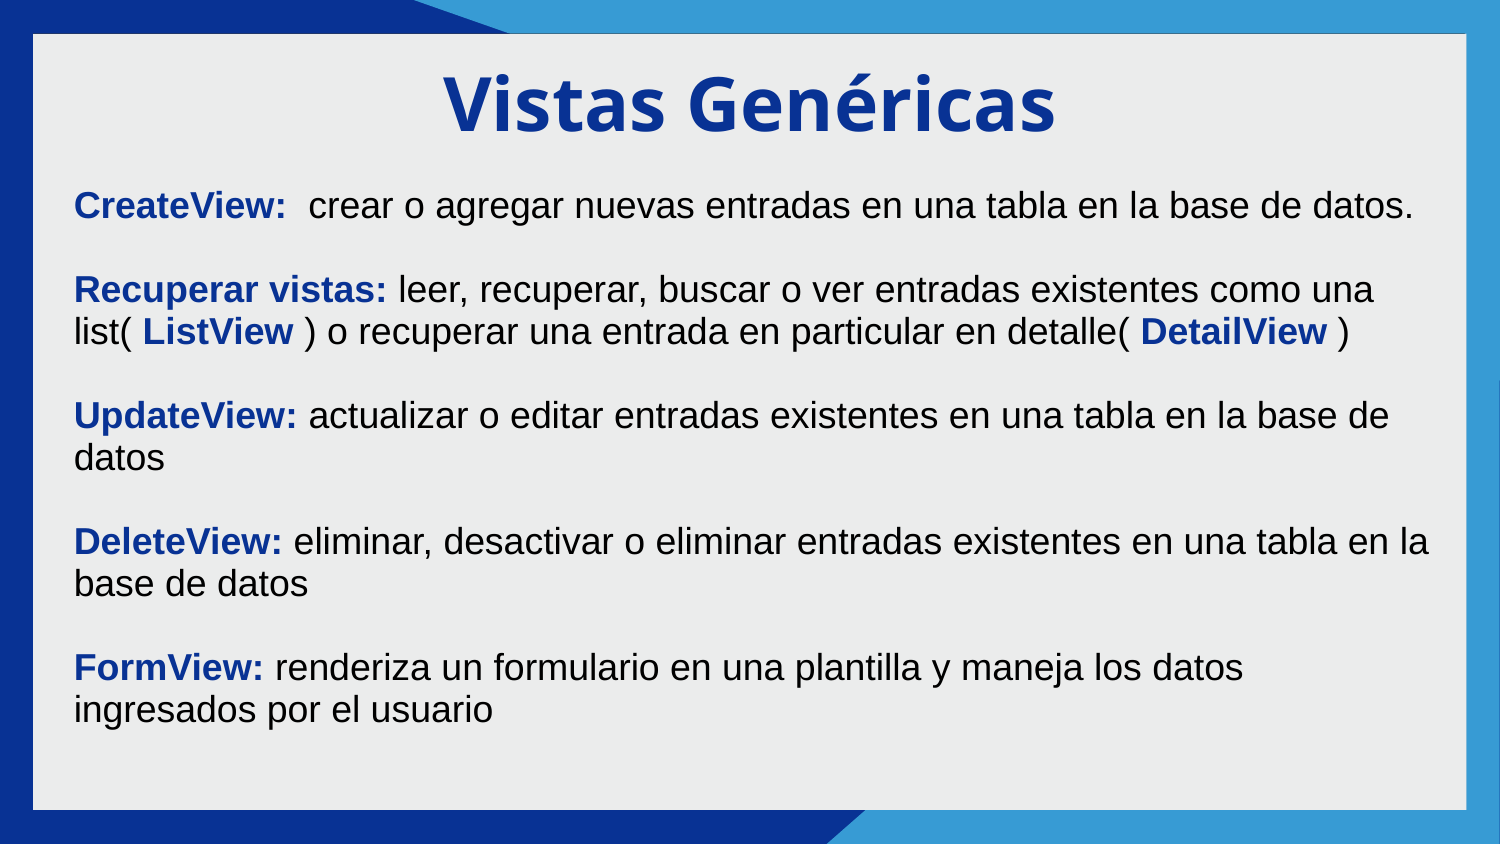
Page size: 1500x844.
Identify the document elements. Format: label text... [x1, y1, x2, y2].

text_box CreateView: crear o agregar nuevas entradas en una tabla en la base de datos. Recuperar vistas: leer, recuperar, buscar o ver entradas existentes como una list( ListView ) o recuperar una entrada en particular en detalle( DetailView ) UpdateView: actualizar o editar entradas existentes en una tabla en la base de datos DeleteView: eliminar, desactivar o eliminar entradas existentes en una tabla en la base de datos FormView: renderiza un formulario en una plantilla y maneja los datos ingresados ​​por el usuario [59, 177, 1447, 738]
title Vistas Genéricas [34, 36, 1466, 178]
